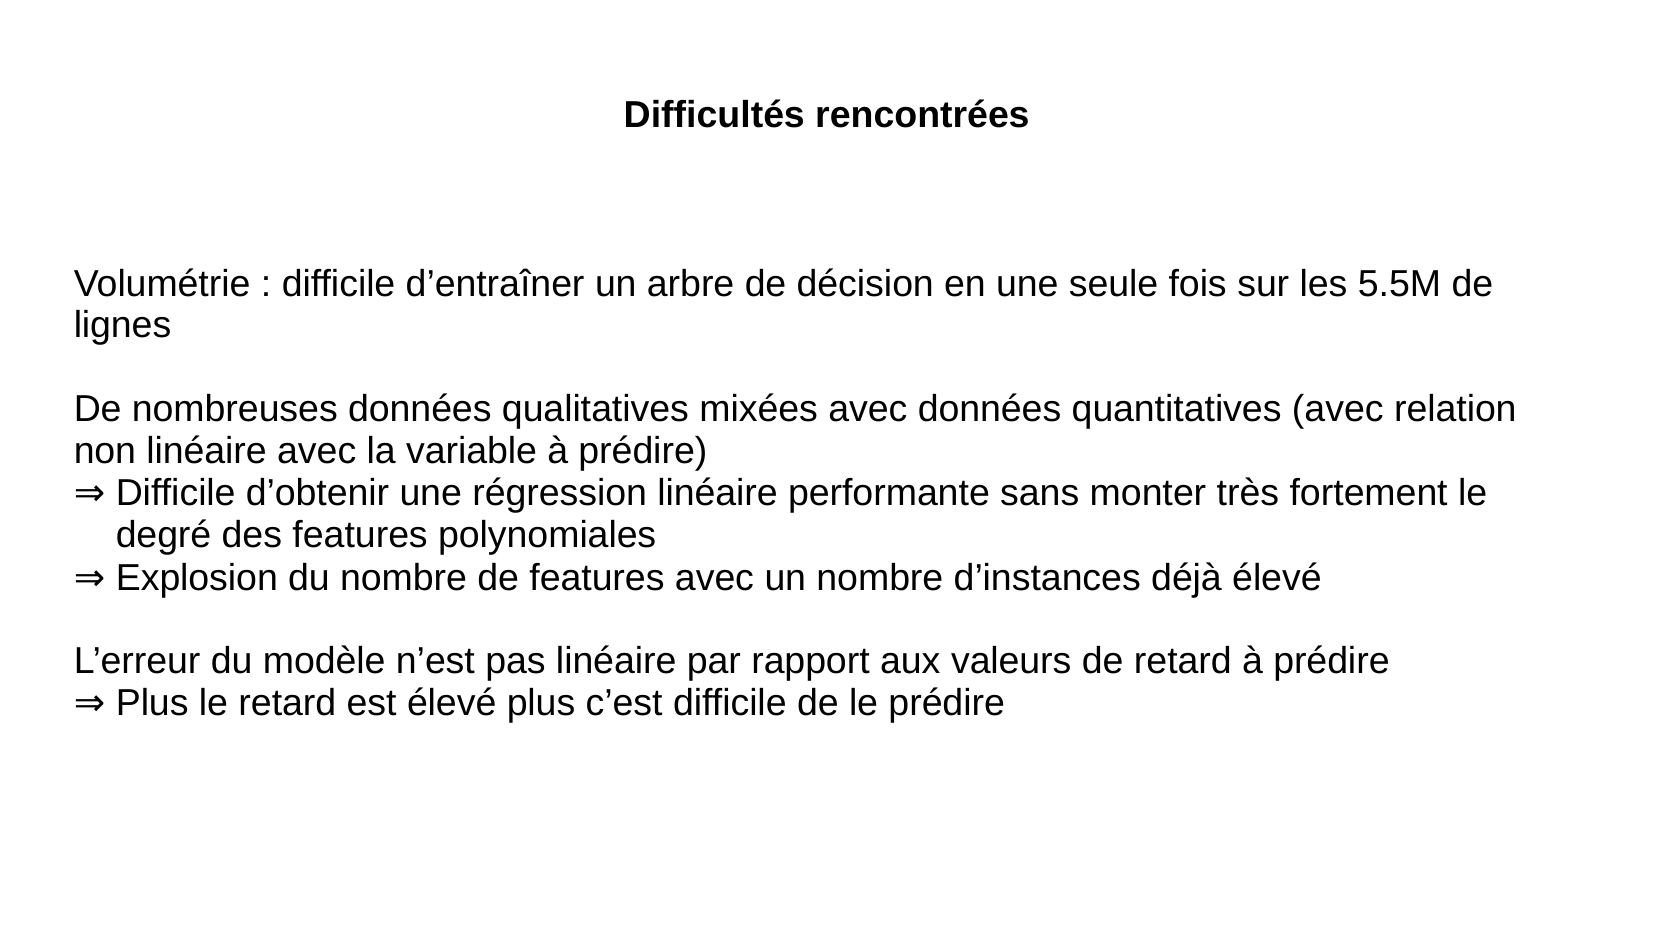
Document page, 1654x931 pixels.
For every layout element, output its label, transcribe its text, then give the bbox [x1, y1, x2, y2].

text_box Volumétrie : difficile d’entraîner un arbre de décision en une seule fois sur les 5.5M de lignes De nombreuses données qualitatives mixées avec données quantitatives (avec relation non linéaire avec la variable à prédire) ⇒ Difficile d’obtenir une régression linéaire performante sans monter très fortement le degré des features polynomiales ⇒ Explosion du nombre de features avec un nombre d’instances déjà élevé L’erreur du modèle n’est pas linéaire par rapport aux valeurs de retard à prédire ⇒ Plus le retard est élevé plus c’est difficile de le prédire [59, 212, 1583, 774]
title Difficultés rencontrées [82, 37, 1571, 193]
